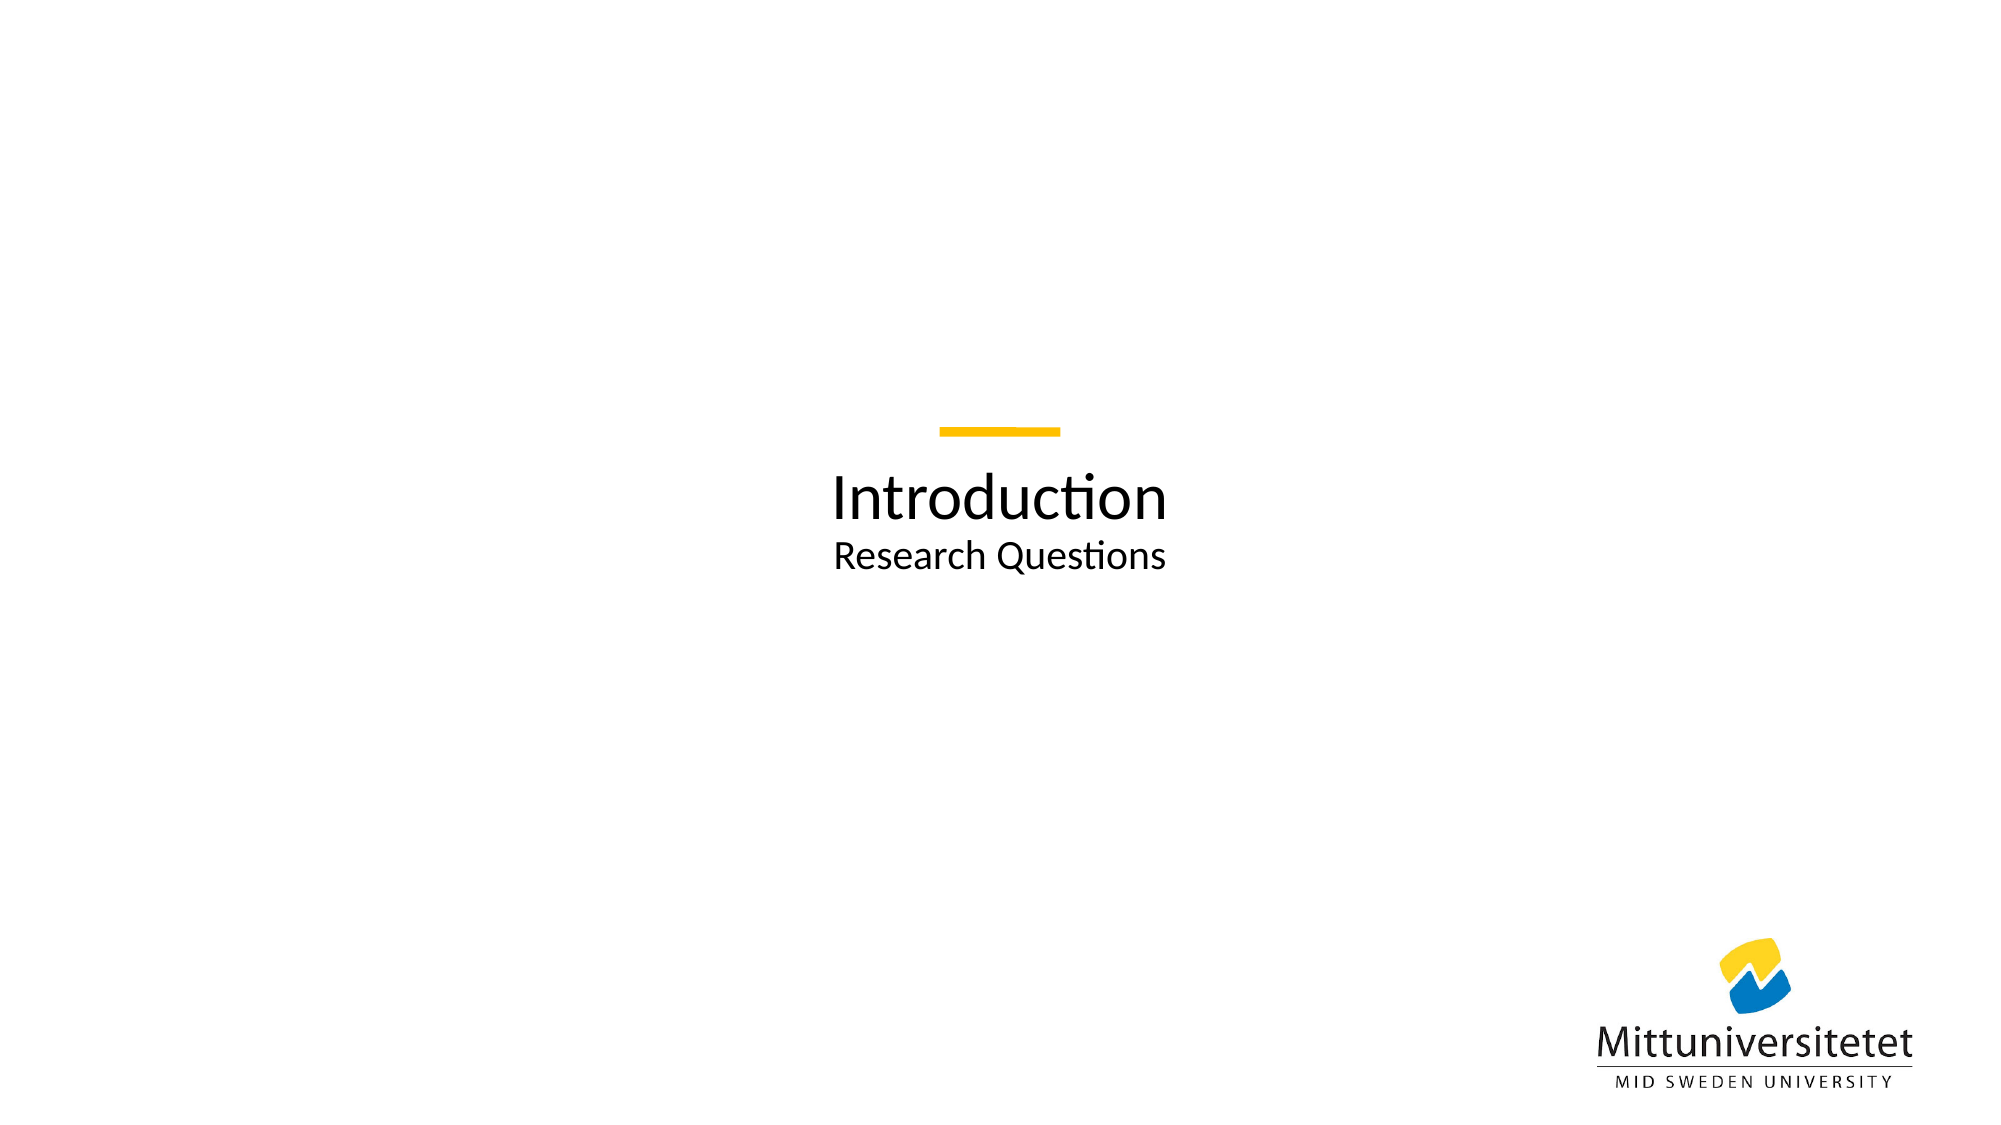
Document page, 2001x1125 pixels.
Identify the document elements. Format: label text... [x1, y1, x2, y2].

picture [1597, 938, 1913, 1088]
title Introduction Research Questions [314, 454, 1686, 614]
